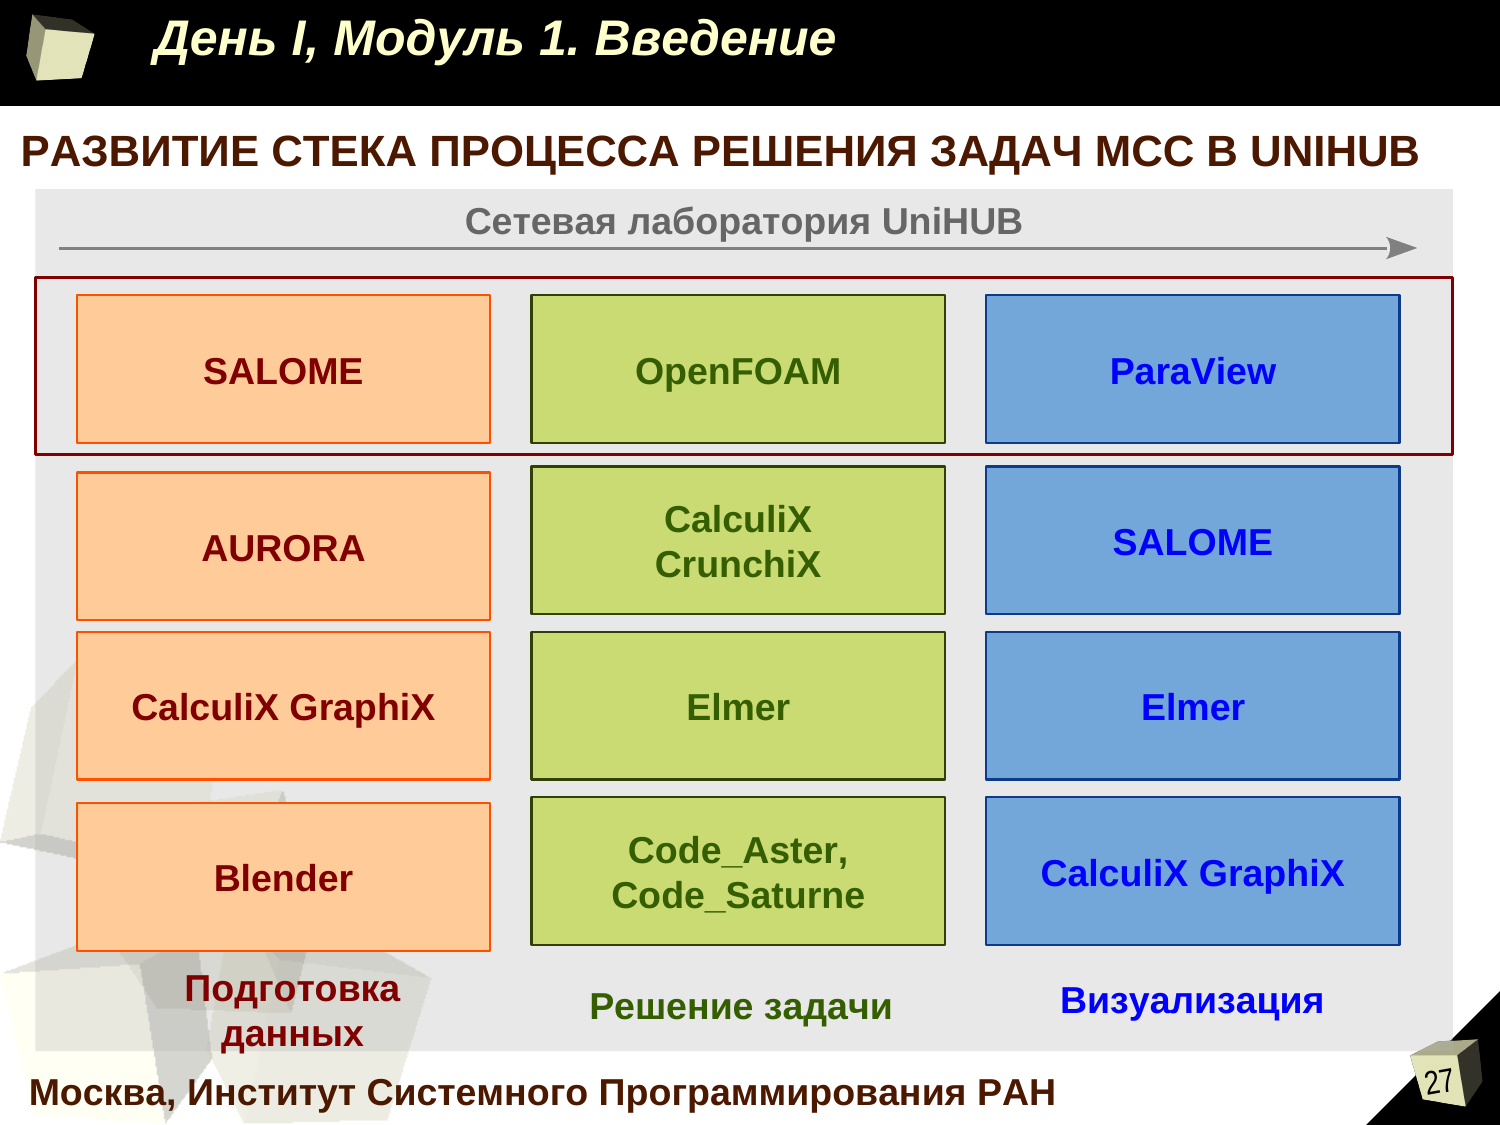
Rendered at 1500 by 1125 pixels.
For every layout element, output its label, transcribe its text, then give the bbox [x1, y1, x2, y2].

text_box Blender [76, 803, 491, 951]
picture [423, 1088, 433, 1102]
text_box Elmer [531, 631, 945, 780]
picture [0, 659, 433, 1125]
text_box Сетевая лаборатория UniHUB [35, 456, 1453, 1052]
text_box CalculiX GraphiX [986, 797, 1400, 945]
text_box Сетевая лаборатория UniHUB [37, 279, 1451, 453]
text_box AURORA [76, 472, 491, 621]
text_box Визуализация [1025, 968, 1360, 1029]
text_box CalculiX CrunchiX [531, 466, 945, 615]
text_box OpenFOAM [531, 295, 945, 443]
text_box CalculiX GraphiX [76, 631, 491, 780]
text_box Решение задачи [549, 974, 934, 1035]
text_box Code_Aster, Code_Saturne [531, 797, 945, 945]
text_box SALOME [986, 466, 1400, 615]
text_box РАЗВИТИЕ СТЕКА ПРОЦЕССА РЕШЕНИЯ ЗАДАЧ МСС В UNIHUB [5, 115, 1500, 196]
text_box Подготовка данных [100, 956, 485, 1062]
text_box Elmer [986, 631, 1400, 780]
text_box Сетевая лаборатория UniHUB [35, 196, 1453, 276]
text_box ParaView [986, 295, 1400, 443]
text_box SALOME [76, 295, 491, 443]
